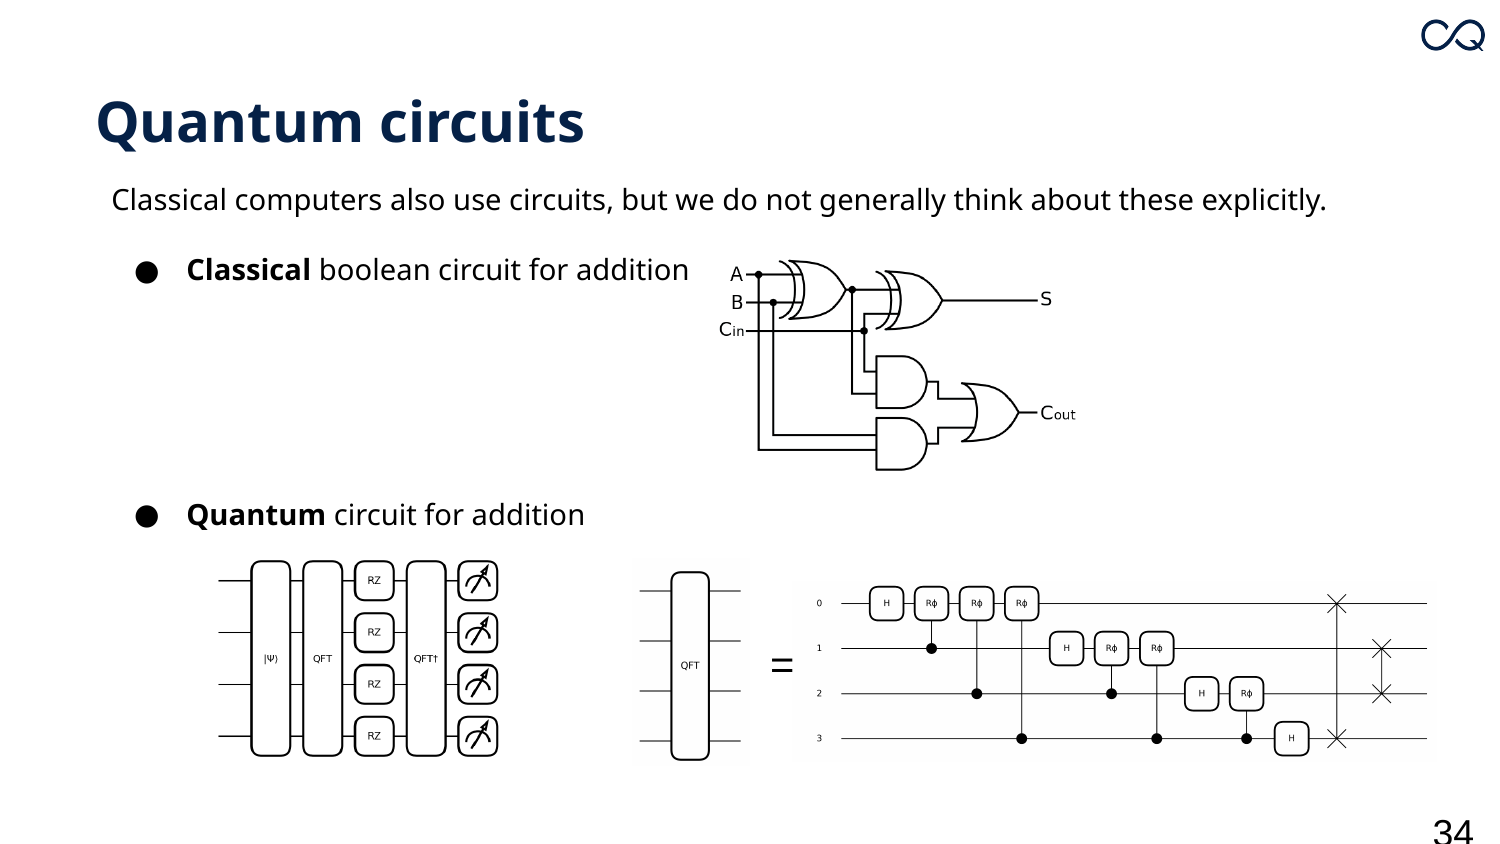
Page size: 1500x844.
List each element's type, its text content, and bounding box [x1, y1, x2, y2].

picture [713, 248, 1083, 484]
picture [792, 581, 1437, 762]
text_box Classical computers also use circuits, but we do not generally think about these explicitly. Classical boolean circuit for addition Quantum circuit for addition [96, 166, 1347, 791]
picture [1421, 19, 1485, 51]
picture [632, 558, 750, 766]
text_box = [755, 622, 812, 702]
title Quantum circuits [79, 71, 1347, 173]
picture [209, 546, 521, 762]
